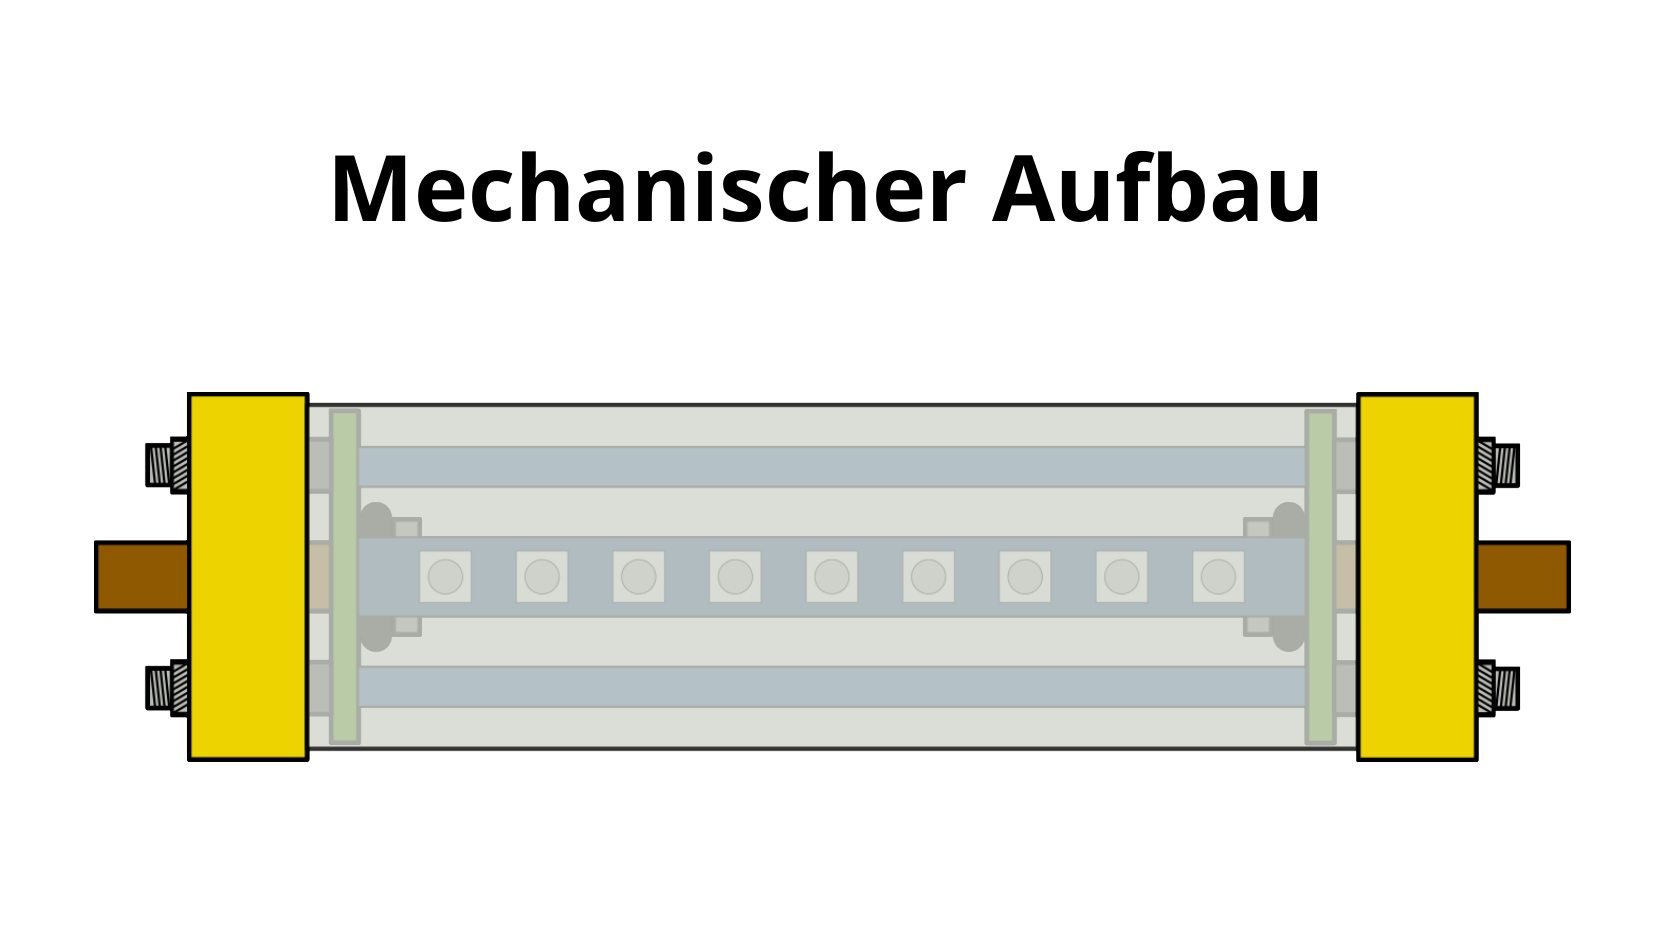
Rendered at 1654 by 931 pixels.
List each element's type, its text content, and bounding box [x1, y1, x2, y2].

title Mechanischer Aufbau [82, 107, 1571, 264]
picture [94, 392, 1571, 762]
